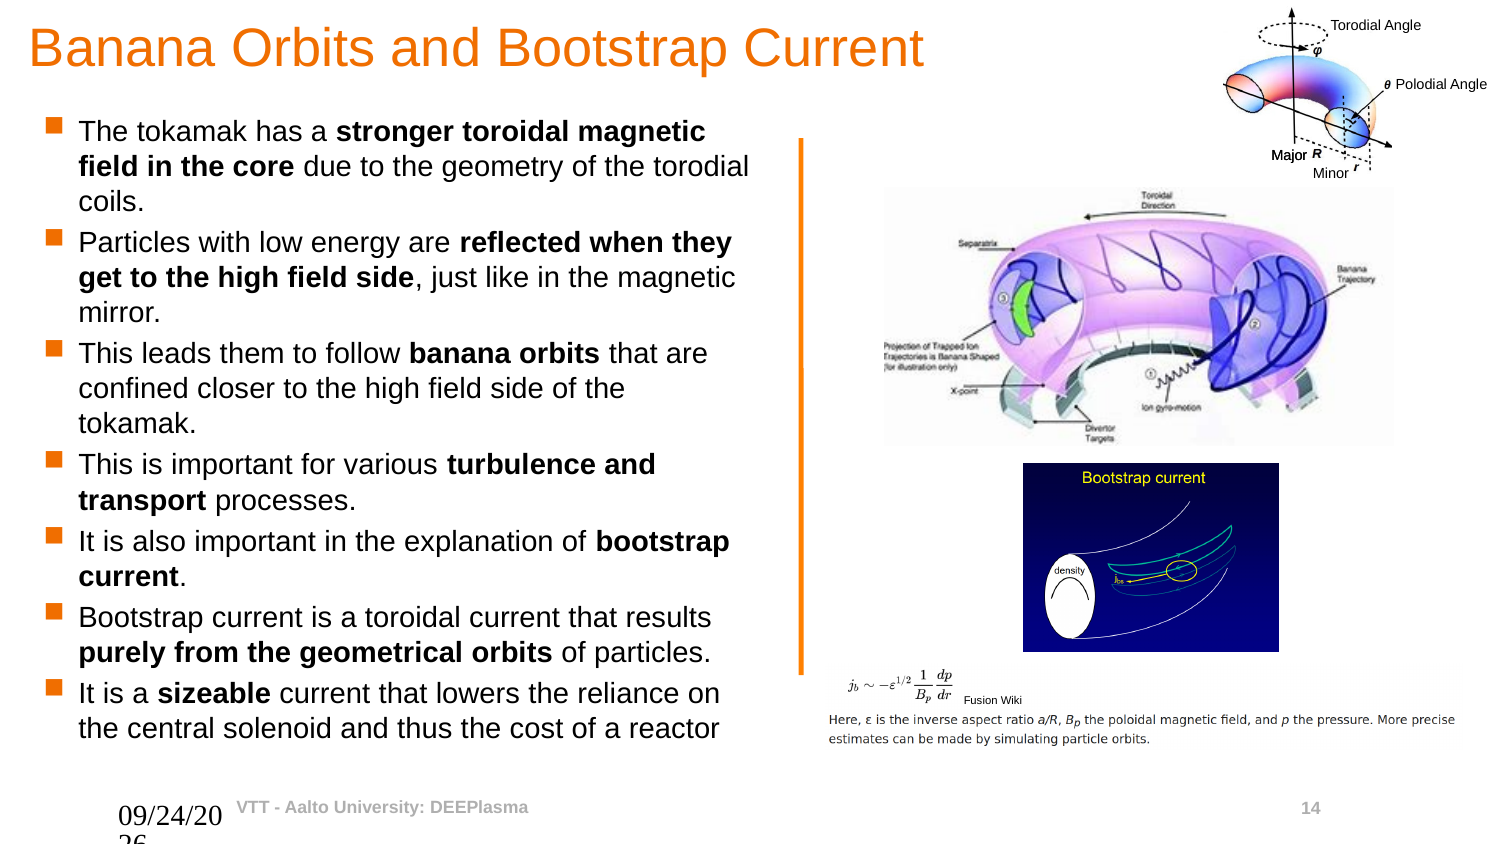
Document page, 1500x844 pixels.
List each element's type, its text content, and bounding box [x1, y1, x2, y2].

picture [825, 663, 1463, 750]
text_box Major [1256, 138, 1323, 170]
picture [884, 187, 1394, 446]
picture [1023, 463, 1279, 652]
picture [1223, 6, 1392, 174]
text_box Polodial Angle [1380, 67, 1500, 99]
title Banana Orbits and Bootstrap Current [28, 14, 1169, 75]
list The tokamak has a stronger toroidal magnetic field in the core due to the geometry of the torodial coils. Particles with low energy are reflected when they get to the high field side, just like in the magnetic mirror. This leads them to follow banana orbits that are confined closer to the high field side of the tokamak. This is important for various turbulence and transport processes. It is also important in the explanation of bootstrap current. Bootstrap current is a toroidal current that results purely from the geometrical orbits of particles. It is a sizeable current that lowers the reliance on the central solenoid and thus the cost of a reactor [42, 112, 750, 788]
text_box Torodial Angle [1315, 8, 1437, 40]
text_box Minor [1298, 156, 1364, 187]
text_box Fusion Wiki [948, 685, 1037, 714]
